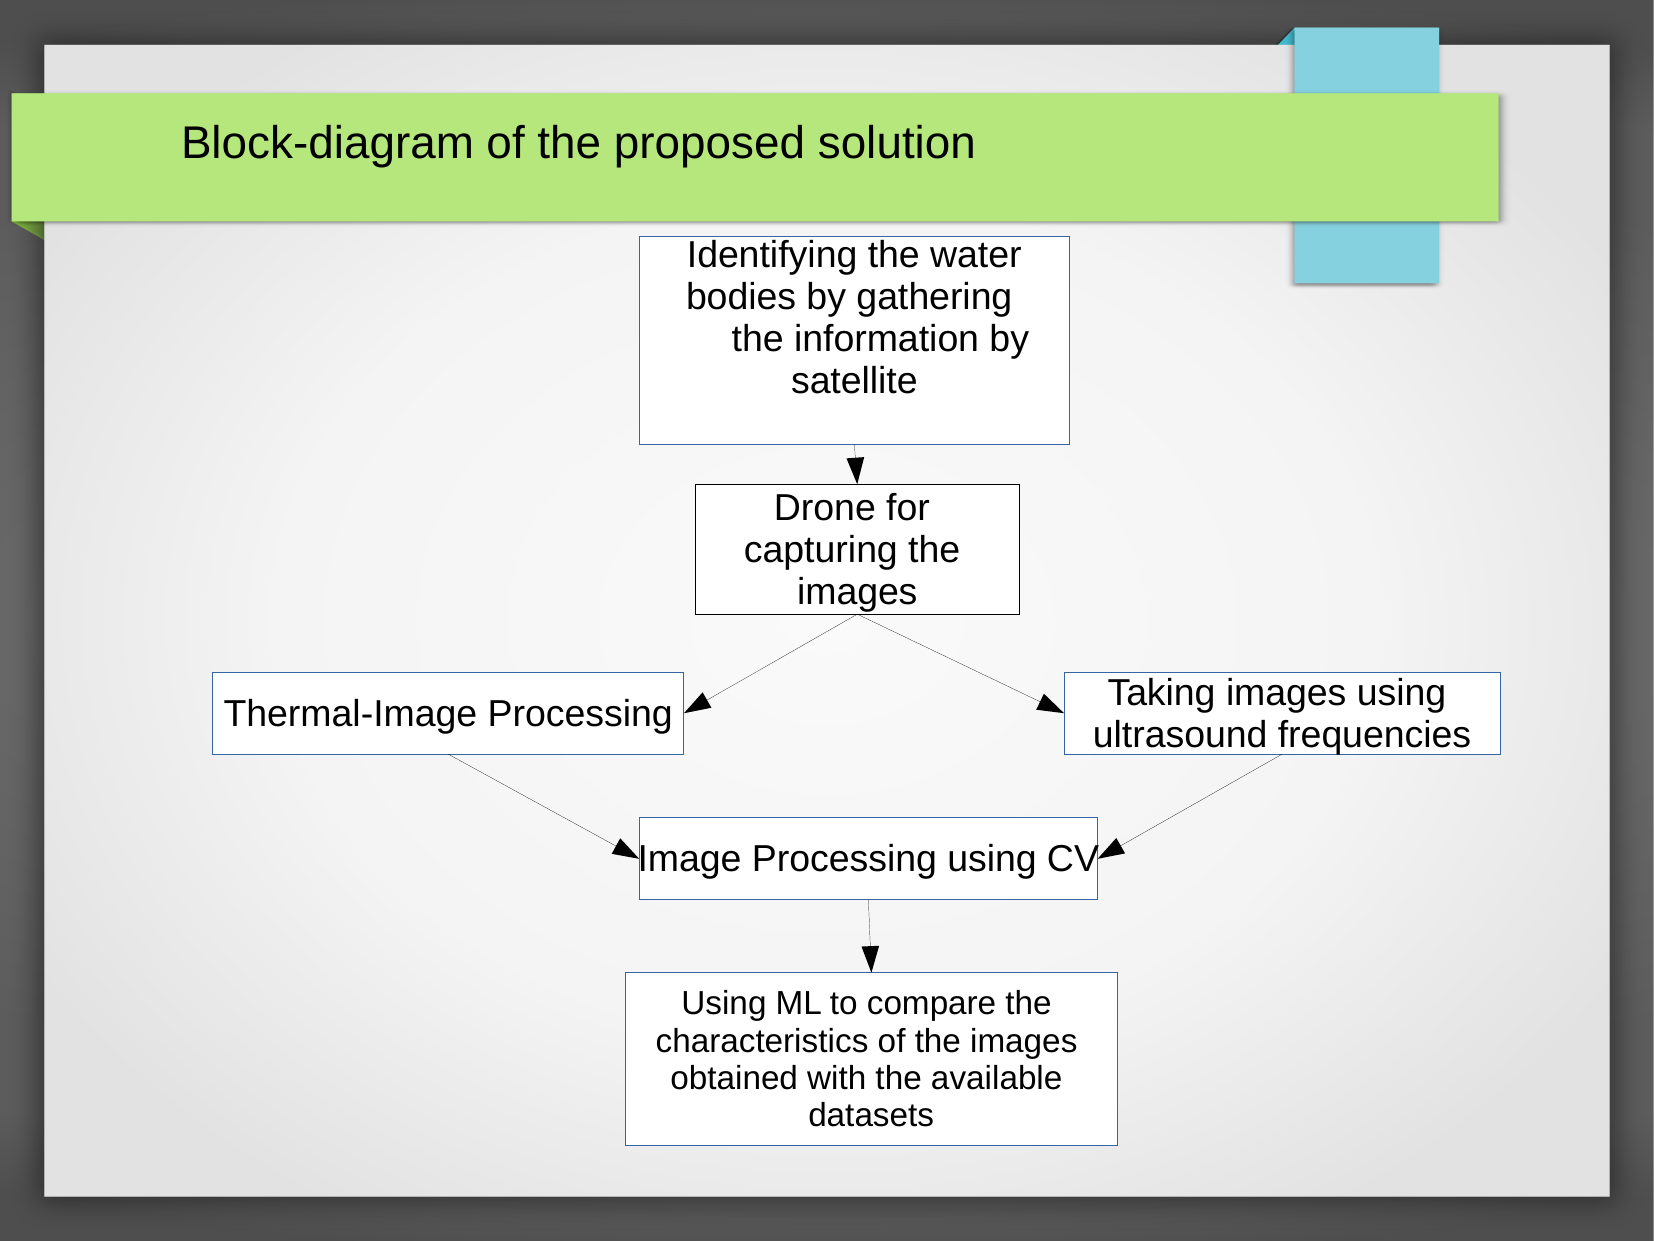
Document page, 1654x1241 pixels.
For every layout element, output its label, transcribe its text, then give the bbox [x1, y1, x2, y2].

text_box Thermal-Image Processing [212, 672, 684, 755]
text_box Block-diagram of the proposed solution [166, 109, 1171, 176]
text_box Identifying the water bodies by gathering the information by satellite [639, 236, 1070, 445]
picture [0, 0, 1654, 1241]
text_box Drone for capturing the images [695, 484, 1020, 615]
text_box Using ML to compare the characteristics of the images obtained with the available datasets [625, 972, 1118, 1146]
text_box Image Processing using CV [639, 817, 1098, 900]
list [82, 82, 1571, 1158]
text_box Taking images using ultrasound frequencies [1064, 672, 1501, 755]
